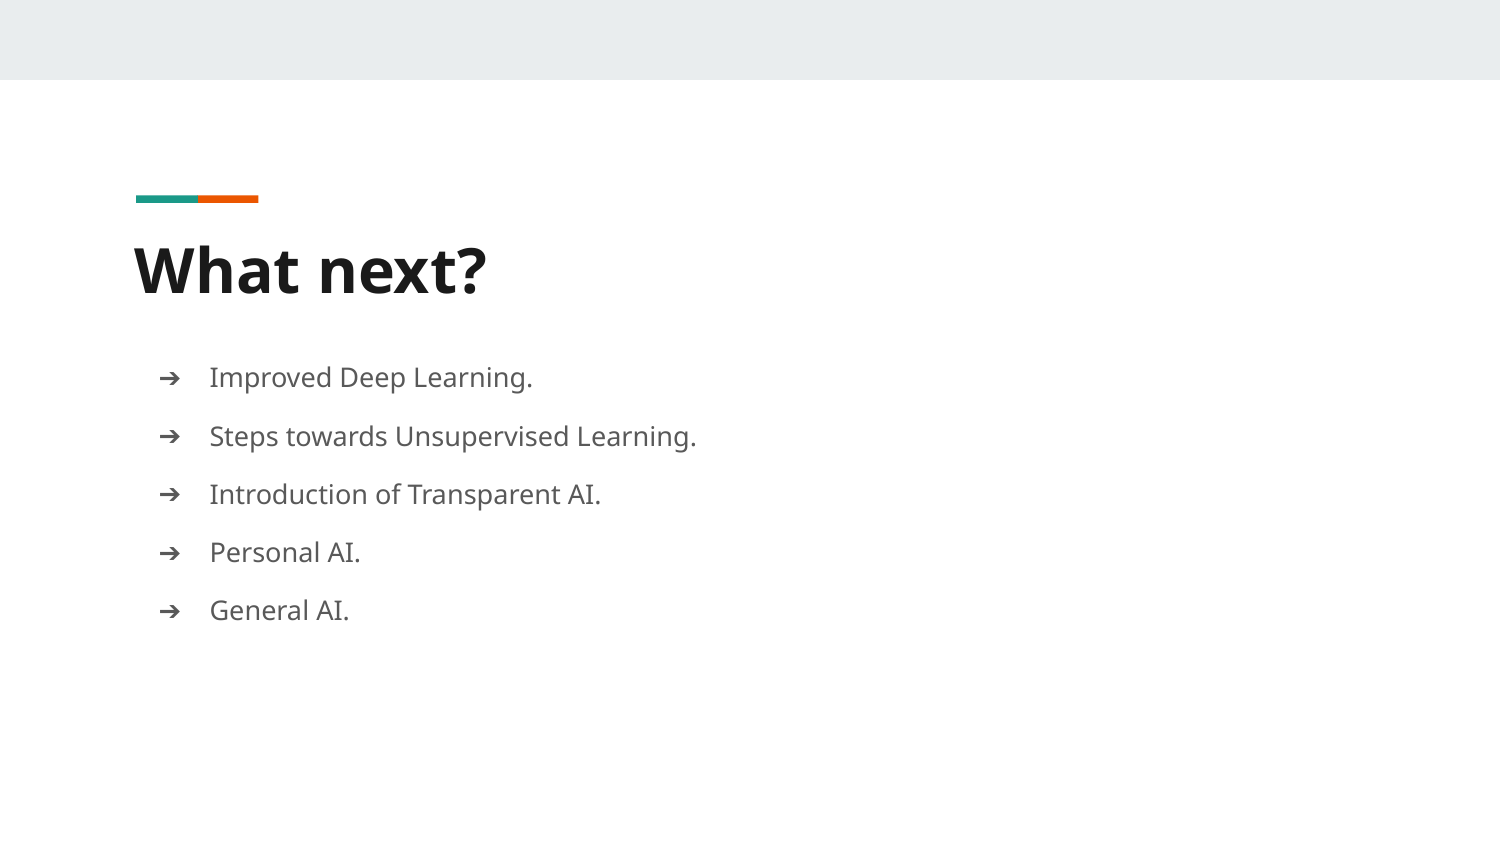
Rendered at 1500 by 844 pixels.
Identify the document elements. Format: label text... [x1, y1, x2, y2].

title What next? [119, 216, 1381, 305]
list Improved Deep Learning. Steps towards Unsupervised Learning. Introduction of Transparent AI. Personal AI. General AI. [119, 341, 1381, 712]
